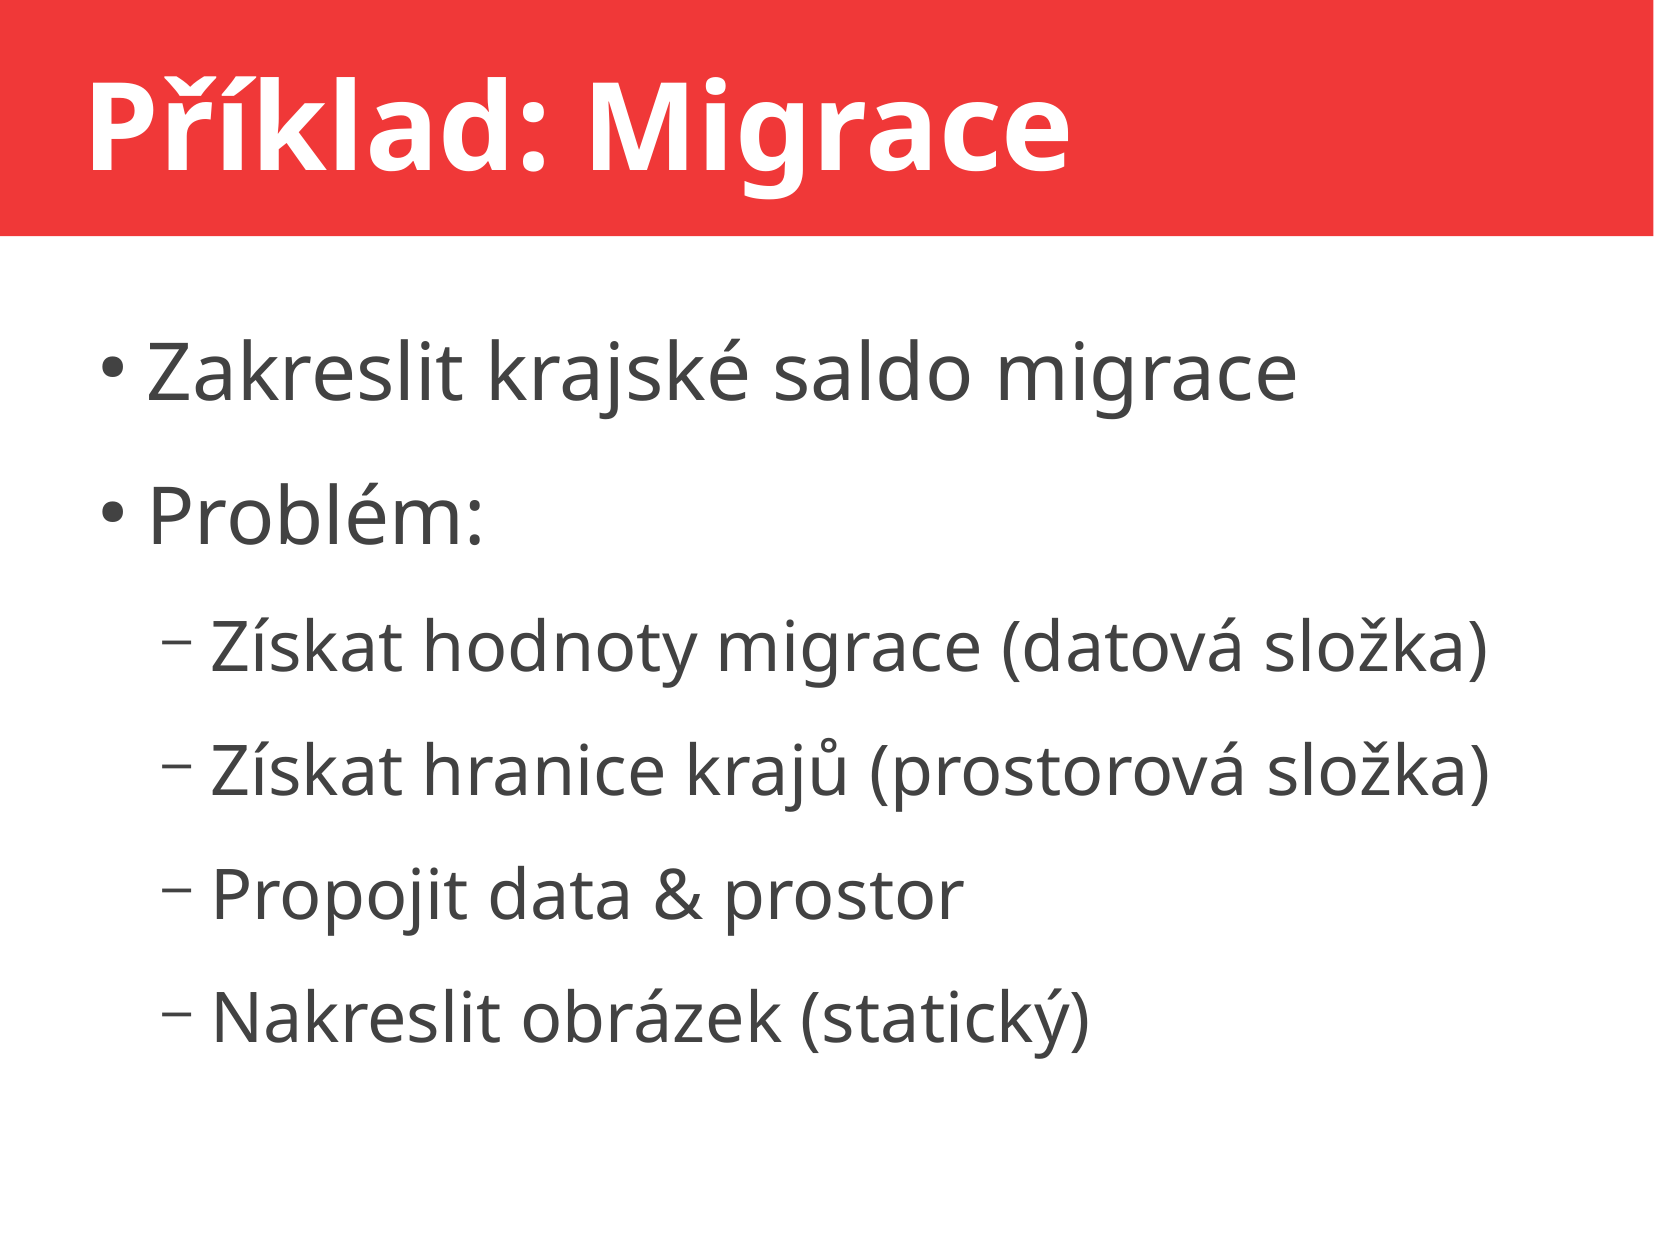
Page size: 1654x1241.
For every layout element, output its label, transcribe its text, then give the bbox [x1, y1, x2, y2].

list Zakreslit krajské saldo migrace Problém: Získat hodnoty migrace (datová složka) Získat hranice krajů (prostorová složka) Propojit data & prostor Nakreslit obrázek (statický) [82, 314, 1563, 1080]
title Příklad: Migrace [82, 19, 1571, 227]
